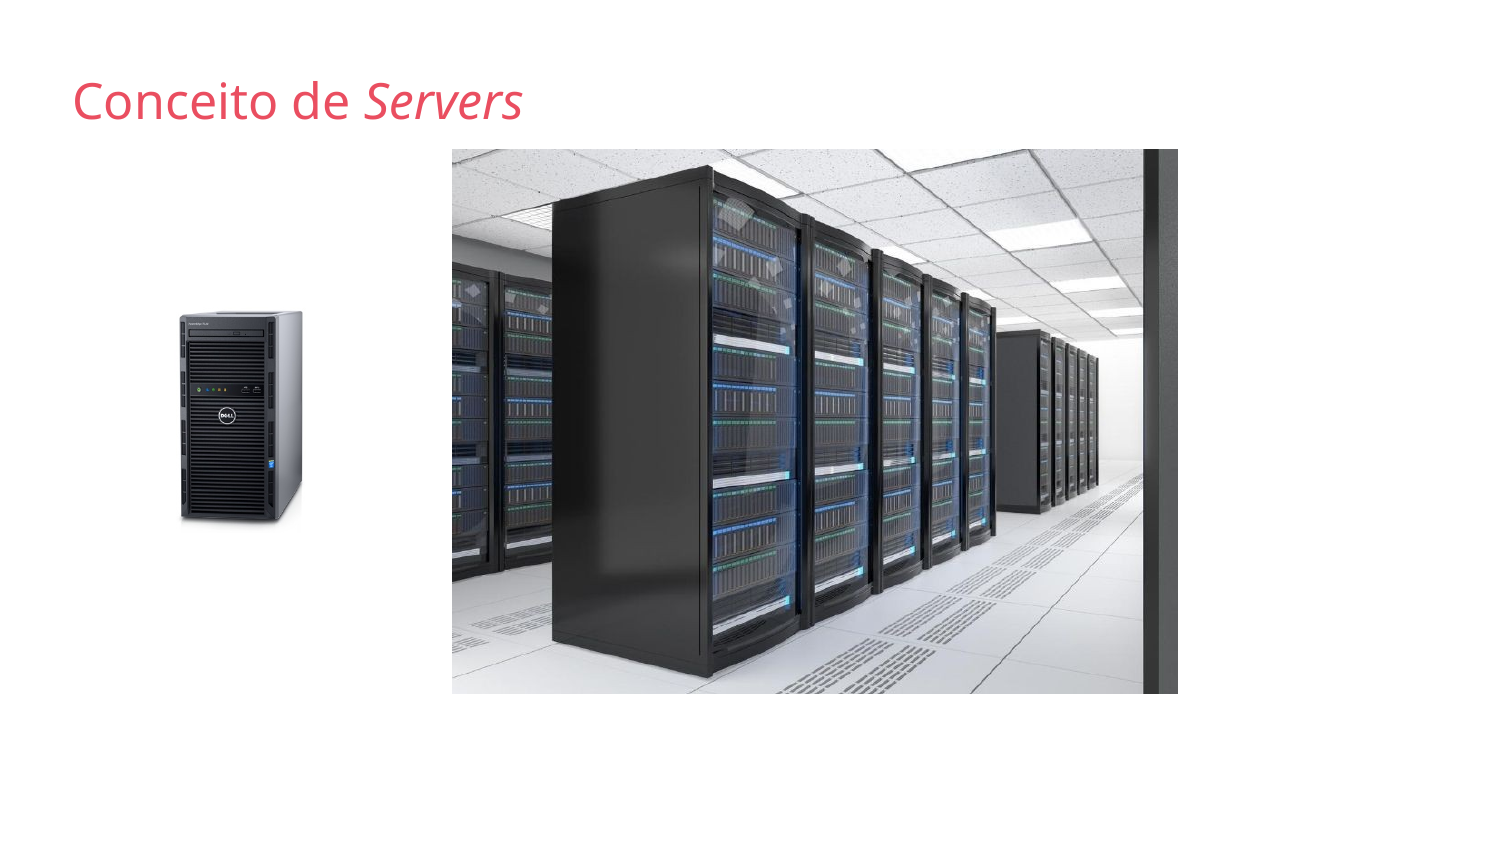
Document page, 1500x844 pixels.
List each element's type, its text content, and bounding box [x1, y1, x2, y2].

picture [170, 296, 309, 533]
picture [452, 150, 1178, 694]
text_box Conceito de Servers [57, 45, 1274, 126]
